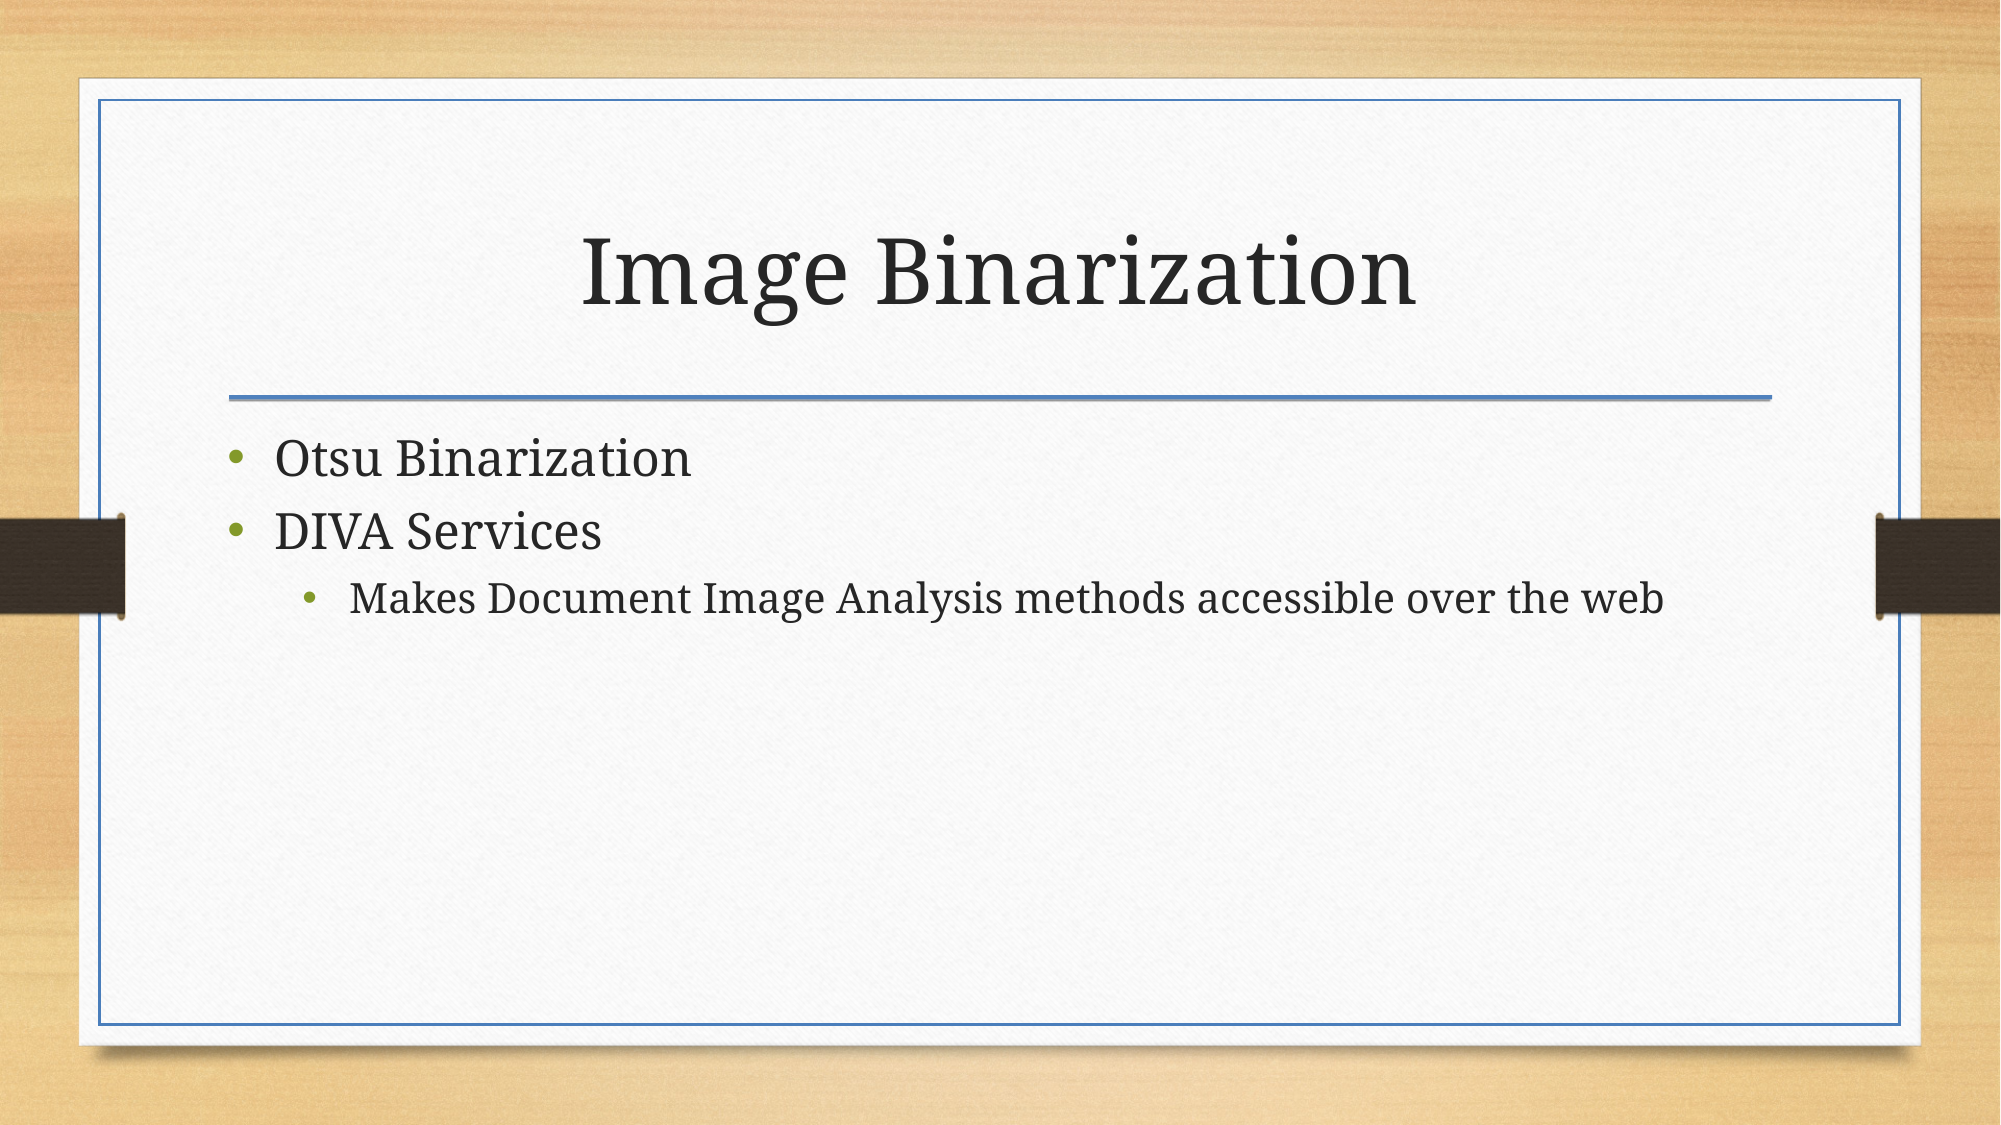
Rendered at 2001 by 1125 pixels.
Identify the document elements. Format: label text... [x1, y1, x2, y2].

text_box Otsu Binarization DIVA Services Makes Document Image Analysis methods accessible over the web [212, 419, 1788, 964]
text_box Image Binarization [212, 161, 1788, 375]
picture [0, 0, 2001, 1125]
